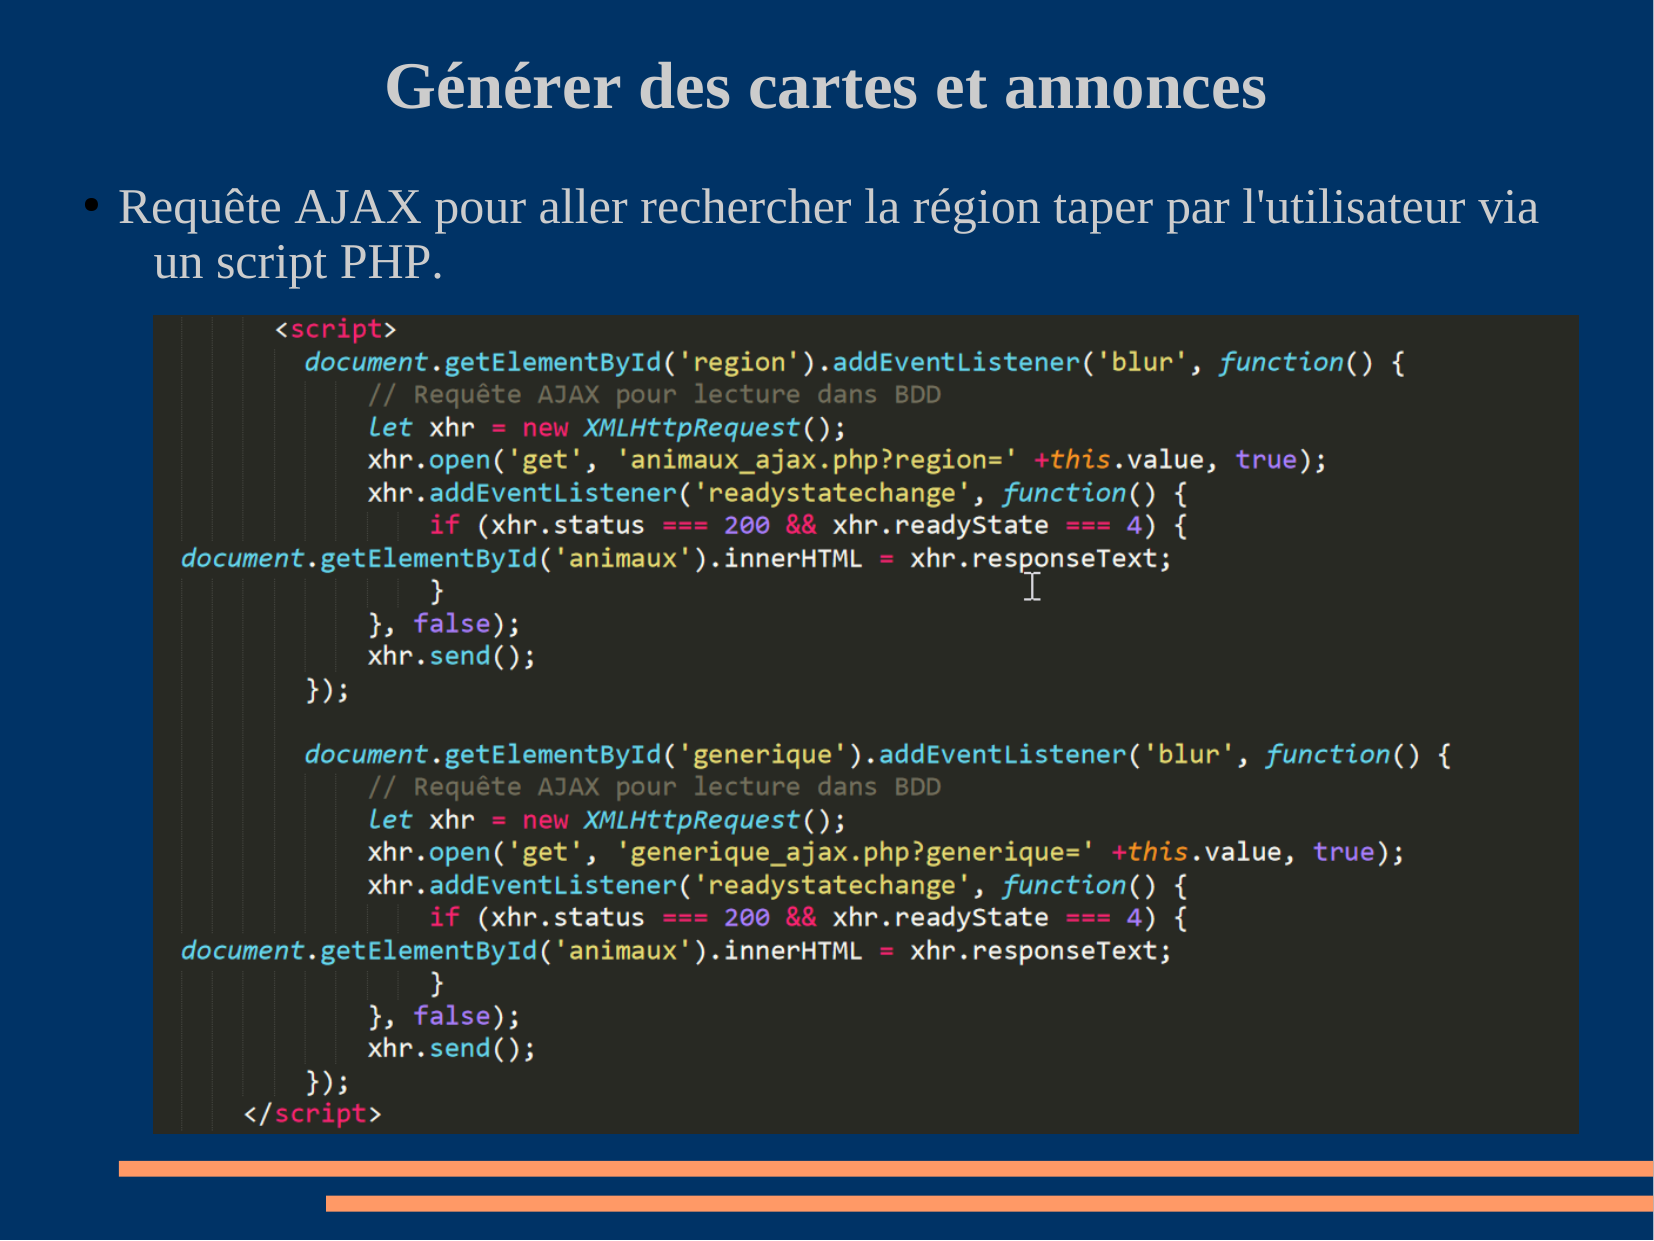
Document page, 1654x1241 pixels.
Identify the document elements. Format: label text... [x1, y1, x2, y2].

picture [153, 315, 1579, 1135]
subtitle Générer des cartes et annonces Requête AJAX pour aller rechercher la région taper par l'utilisateur via un script PHP. [82, 49, 1571, 1109]
